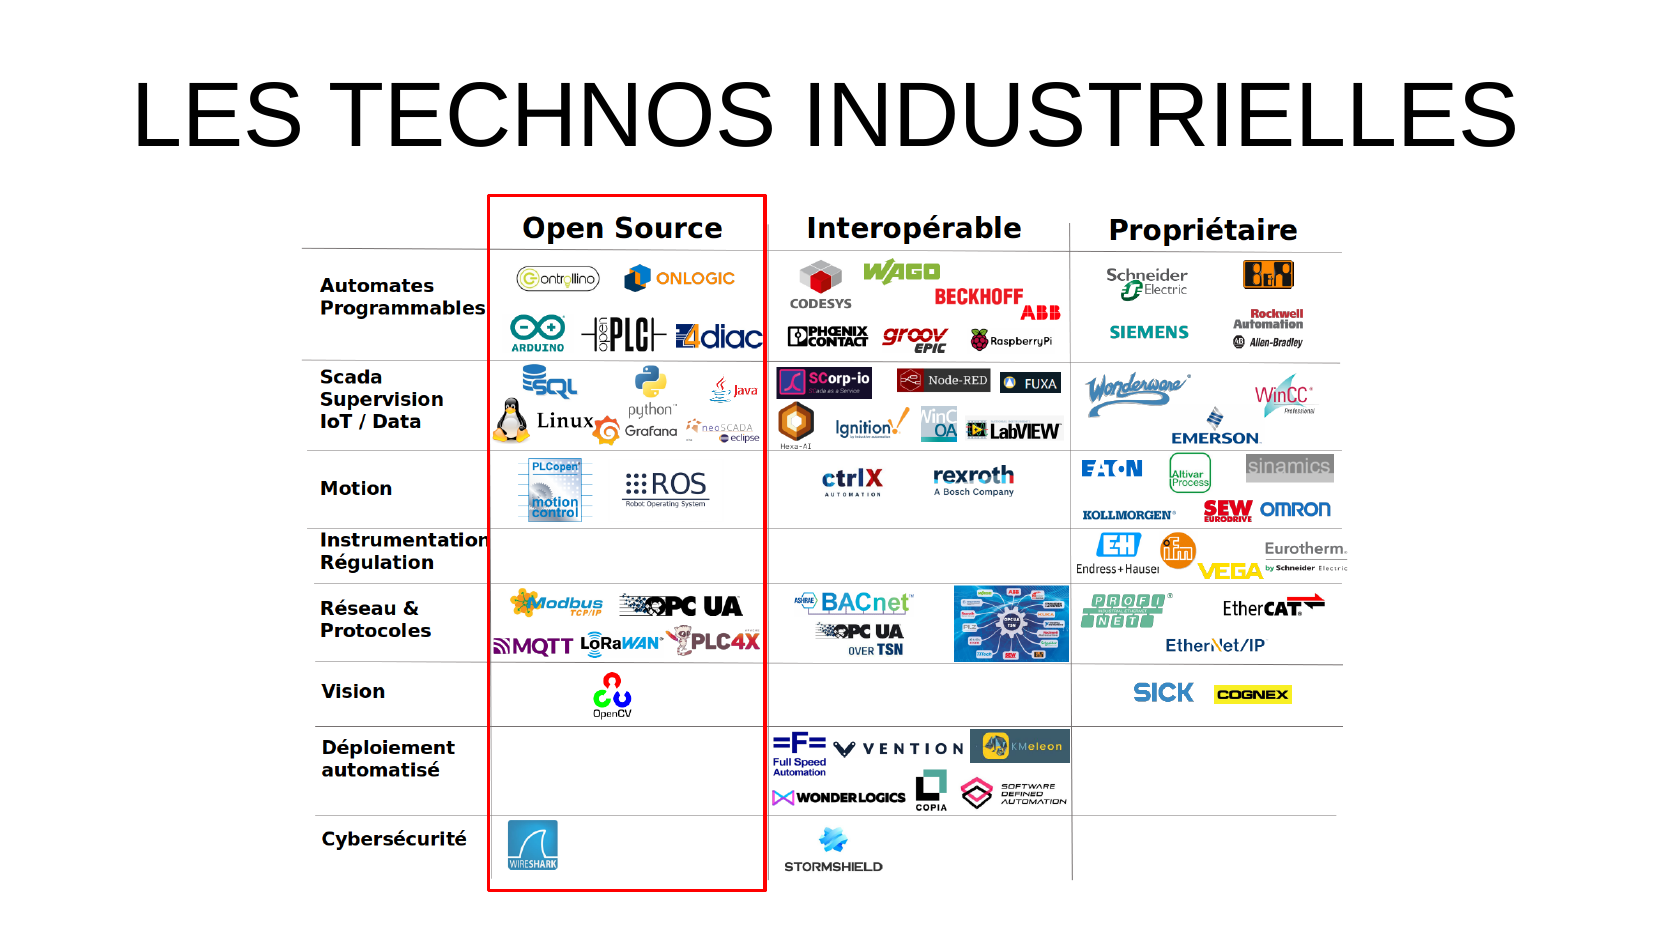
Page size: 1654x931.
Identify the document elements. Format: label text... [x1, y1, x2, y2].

picture [300, 193, 1354, 903]
title LES TECHNOS INDUSTRIELLES [82, 37, 1571, 193]
